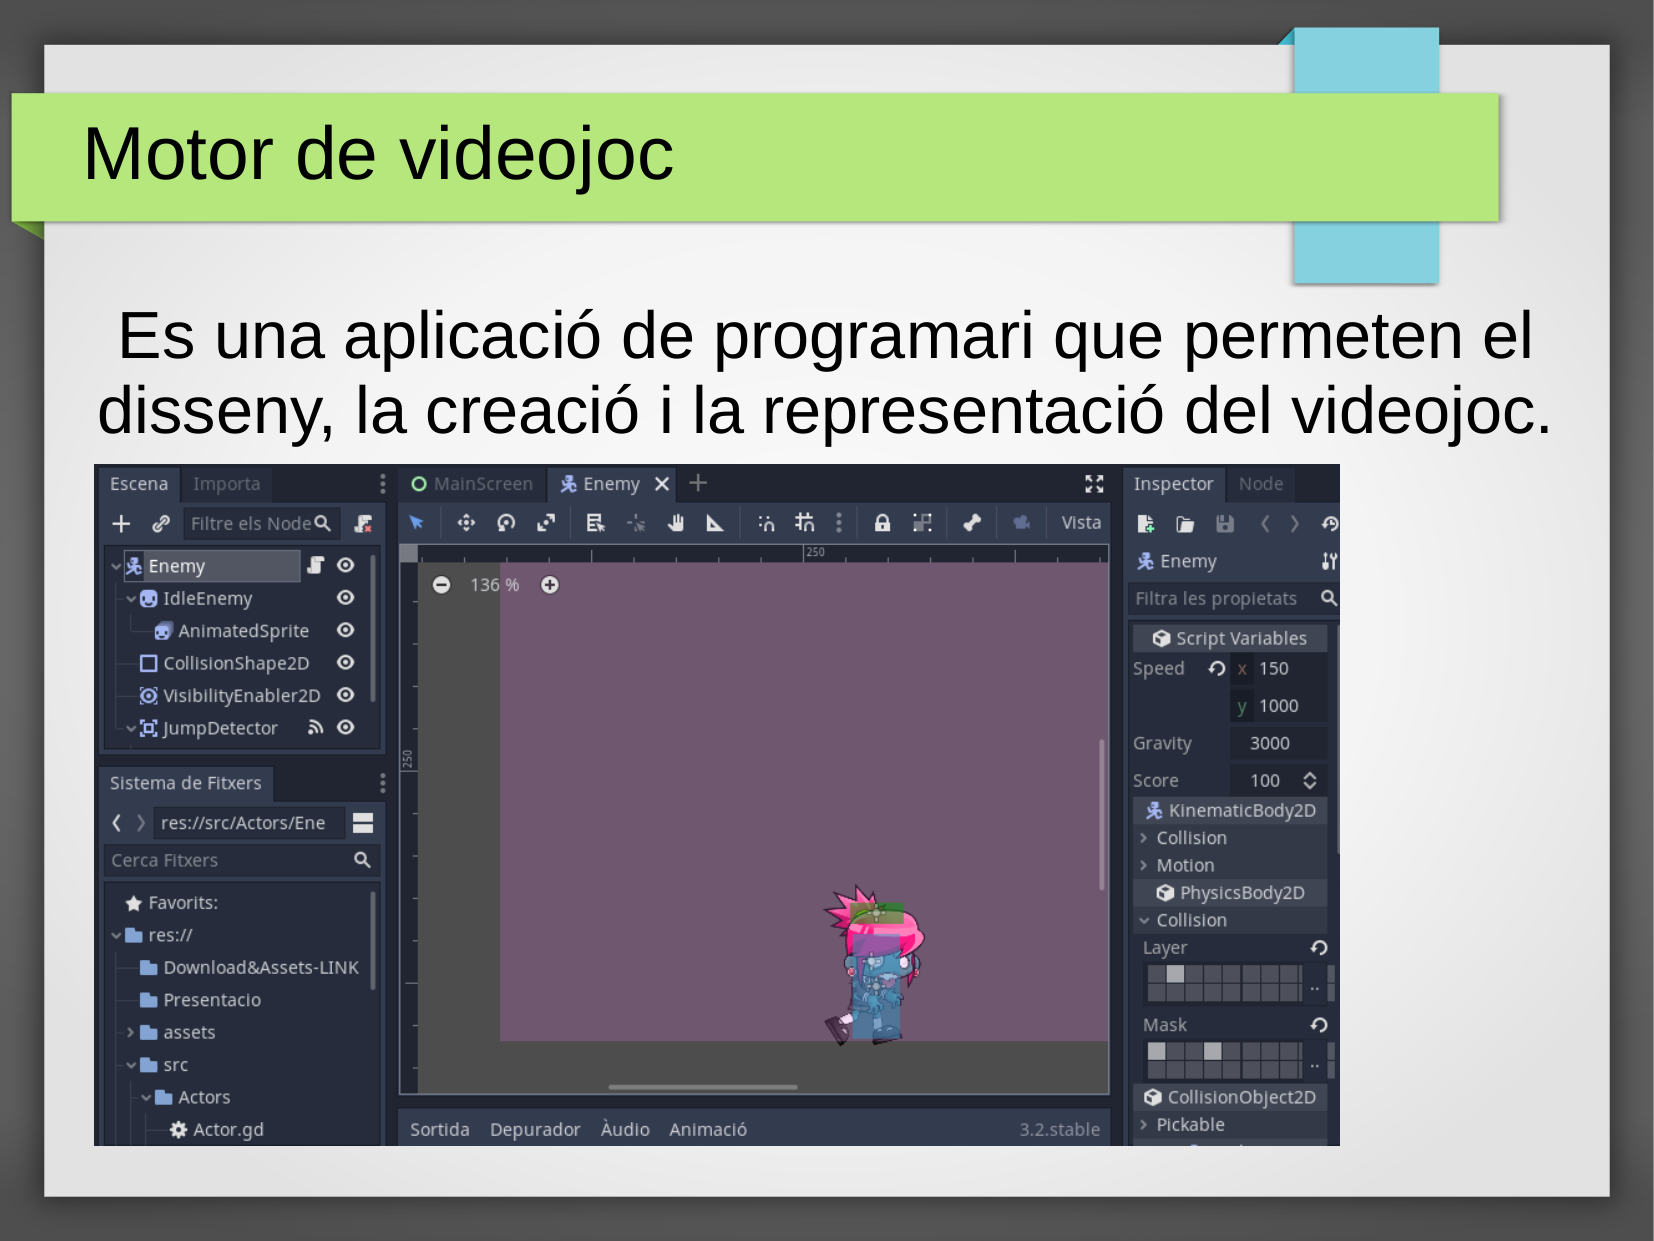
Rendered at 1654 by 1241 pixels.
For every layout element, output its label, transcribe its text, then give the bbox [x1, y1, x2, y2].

subtitle Es una aplicació de programari que permeten el disseny, la creació i la representació del videojoc. [82, 13, 1571, 733]
picture [0, 0, 1654, 1241]
